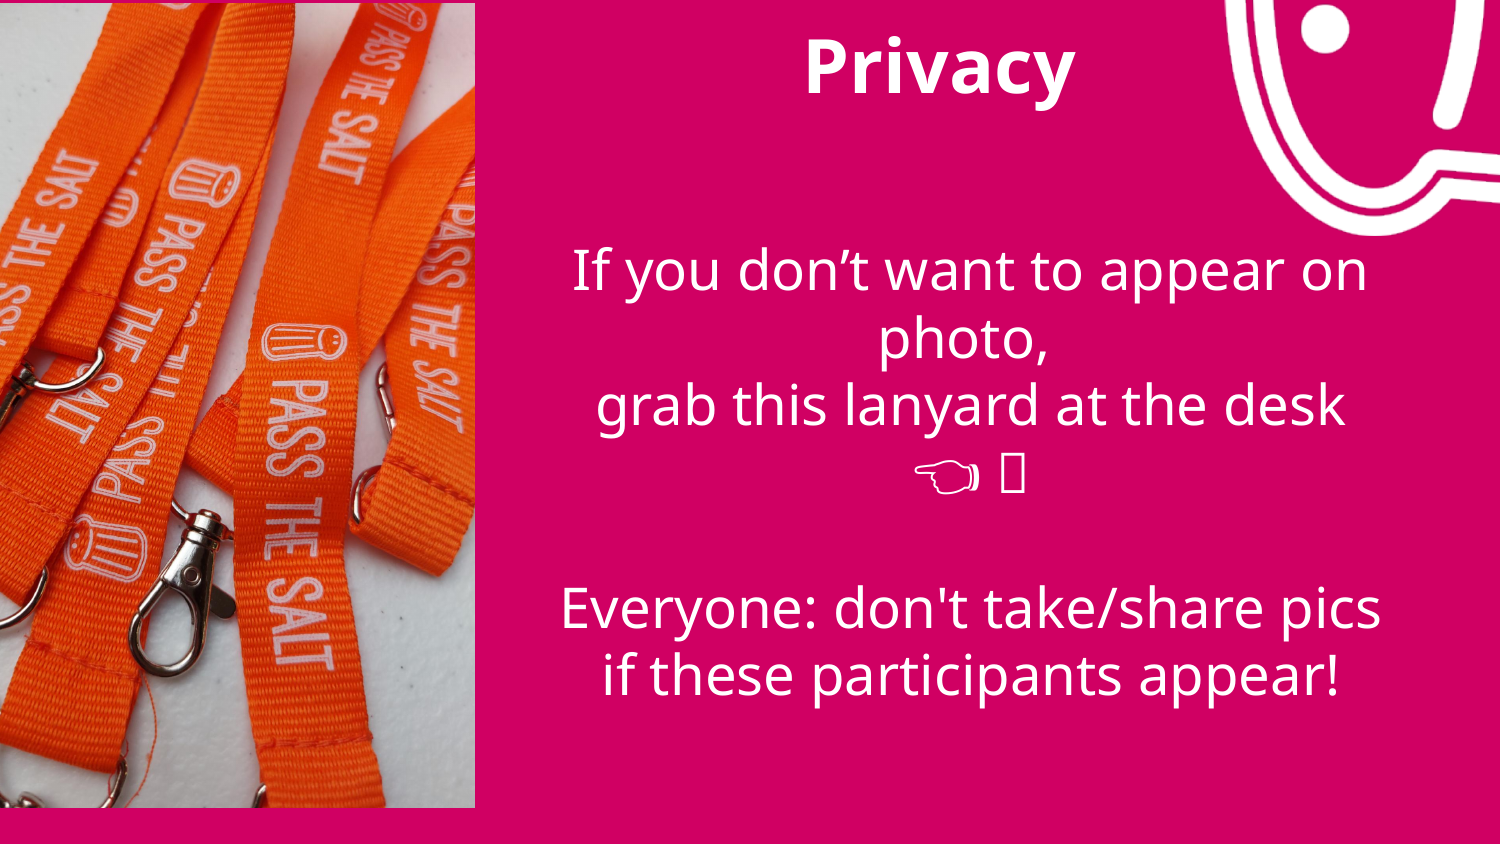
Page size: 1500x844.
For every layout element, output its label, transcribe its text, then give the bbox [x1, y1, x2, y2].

picture [0, 3, 475, 809]
text_box Privacy [475, 3, 1404, 124]
text_box If you don’t want to appear on photo, grab this lanyard at the desk 👈 📵 Everyone: don't take/share pics if these participants appear! [489, 151, 1454, 742]
picture [1224, 0, 1500, 236]
